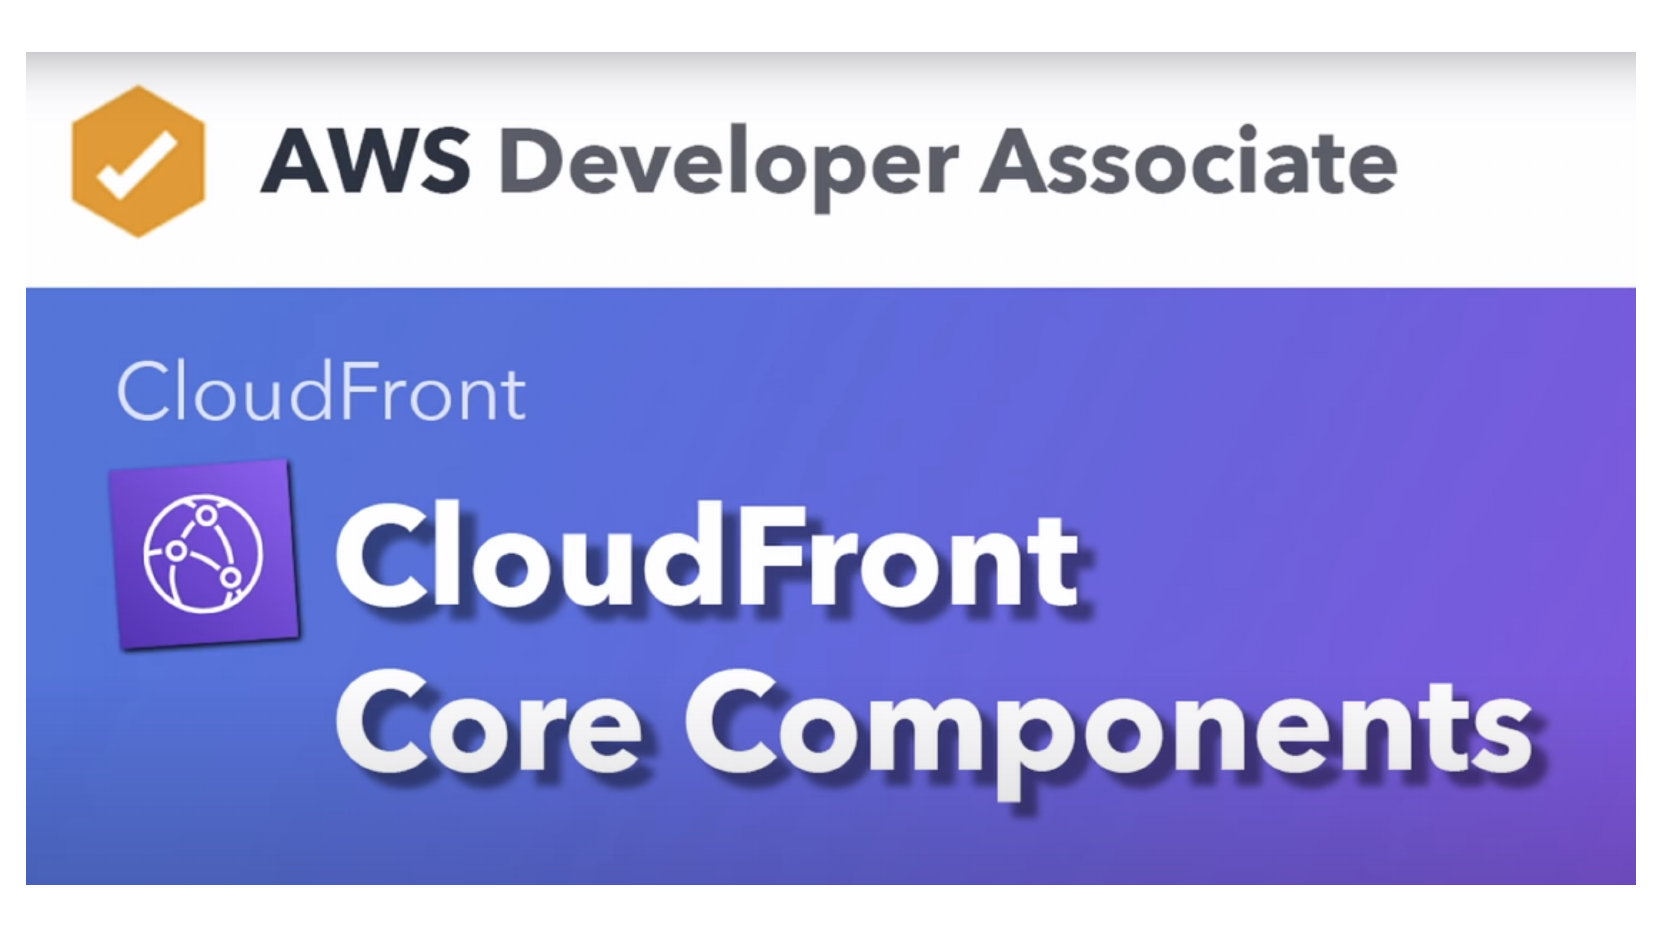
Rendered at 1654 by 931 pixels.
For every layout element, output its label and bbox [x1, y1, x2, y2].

picture [26, 52, 1636, 886]
